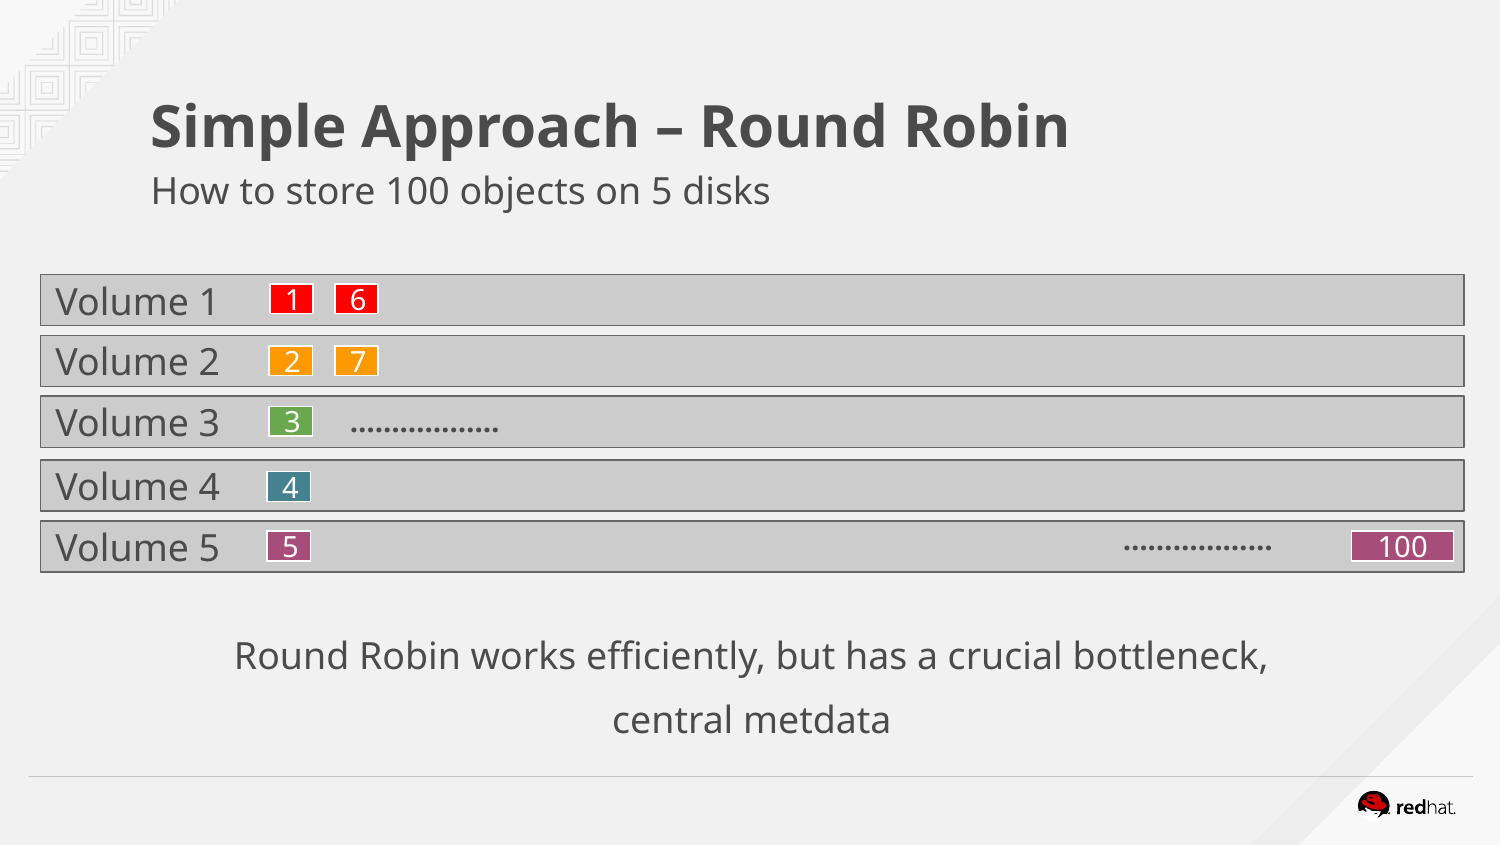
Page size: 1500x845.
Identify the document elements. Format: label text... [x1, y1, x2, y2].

text_box 2 [269, 346, 313, 376]
text_box 3 [269, 406, 313, 437]
text_box Volume 4 [40, 460, 1465, 512]
picture [0, 0, 1500, 845]
text_box 4 [267, 471, 311, 502]
text_box 7 [334, 346, 379, 376]
text_box Round Robin works efficiently, but has a crucial bottleneck, central metdata [137, 610, 1367, 753]
text_box Volume 3 [708, 396, 1465, 448]
text_box Volume 5 [40, 520, 1465, 573]
text_box Simple Approach – Round Robin [135, 0, 1365, 152]
text_box 100 [1351, 531, 1454, 561]
text_box 6 [334, 283, 379, 314]
text_box ……………… [1107, 506, 1481, 567]
text_box ……………… [334, 387, 708, 448]
text_box How to store 100 objects on 5 disks [135, 152, 1365, 207]
text_box Volume 1 [40, 274, 1465, 326]
text_box Volume 3 [40, 396, 334, 448]
text_box 5 [267, 531, 311, 561]
text_box 1 [269, 283, 314, 314]
text_box Volume 2 [40, 335, 1465, 387]
